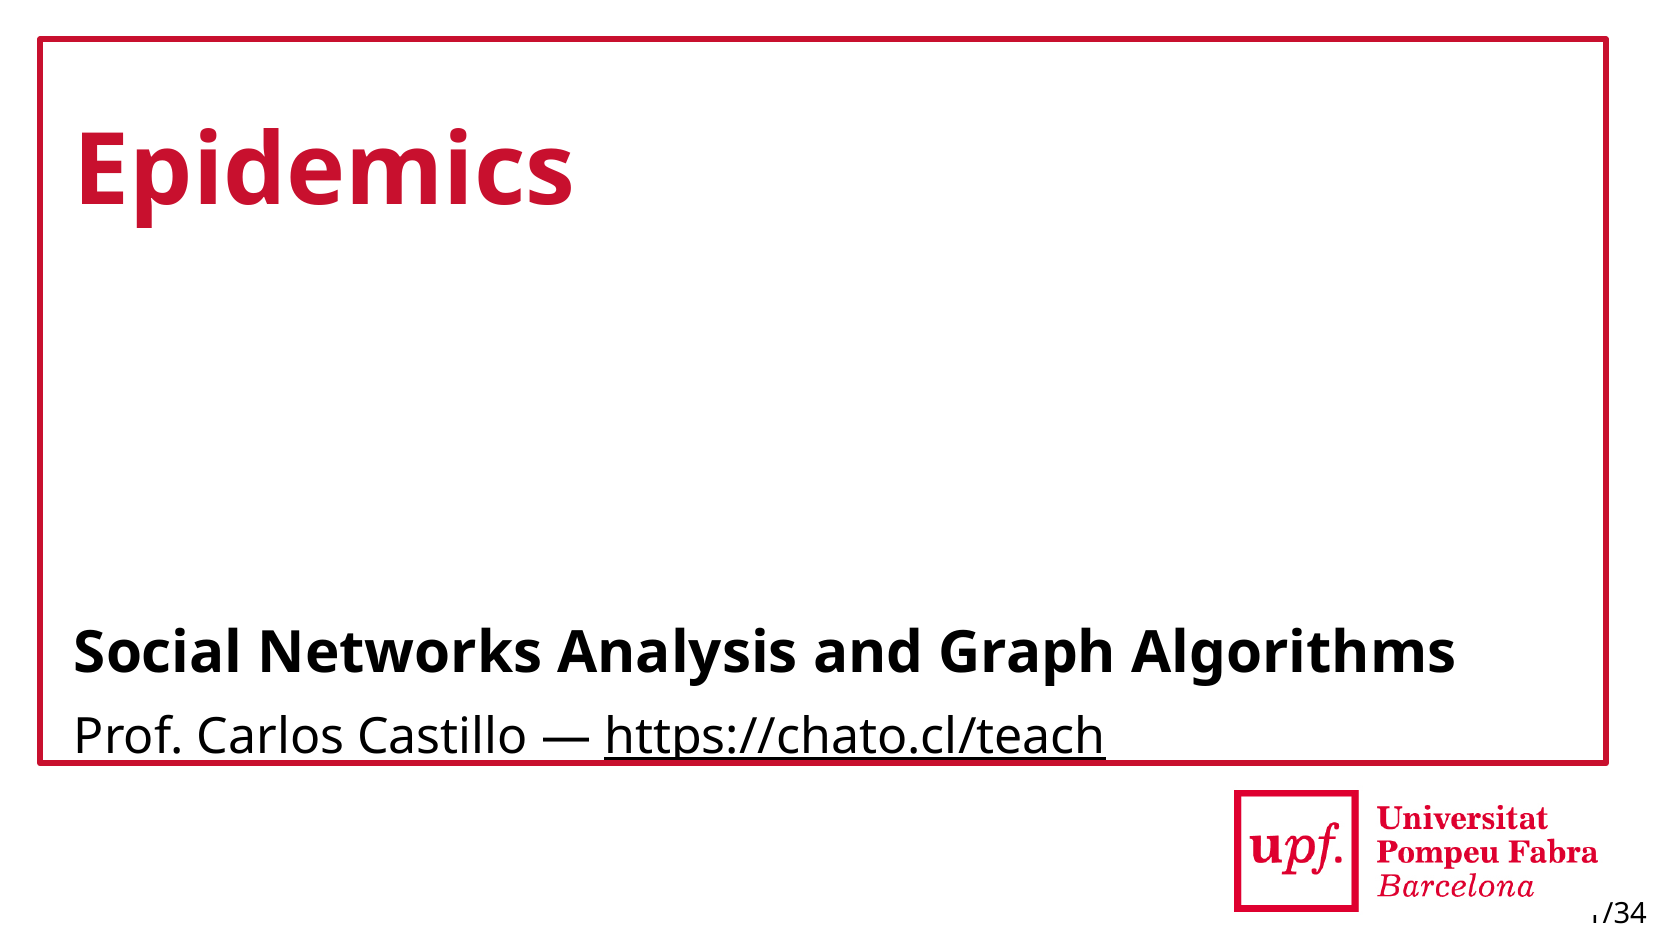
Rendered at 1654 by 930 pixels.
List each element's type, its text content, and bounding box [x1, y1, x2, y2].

chart [770, 589, 889, 649]
text_box Epidemics Social Networks Analysis and Graph Algorithms Prof. Carlos Castillo — https://chato.cl/teach [73, 77, 1562, 730]
picture [1229, 784, 1603, 915]
